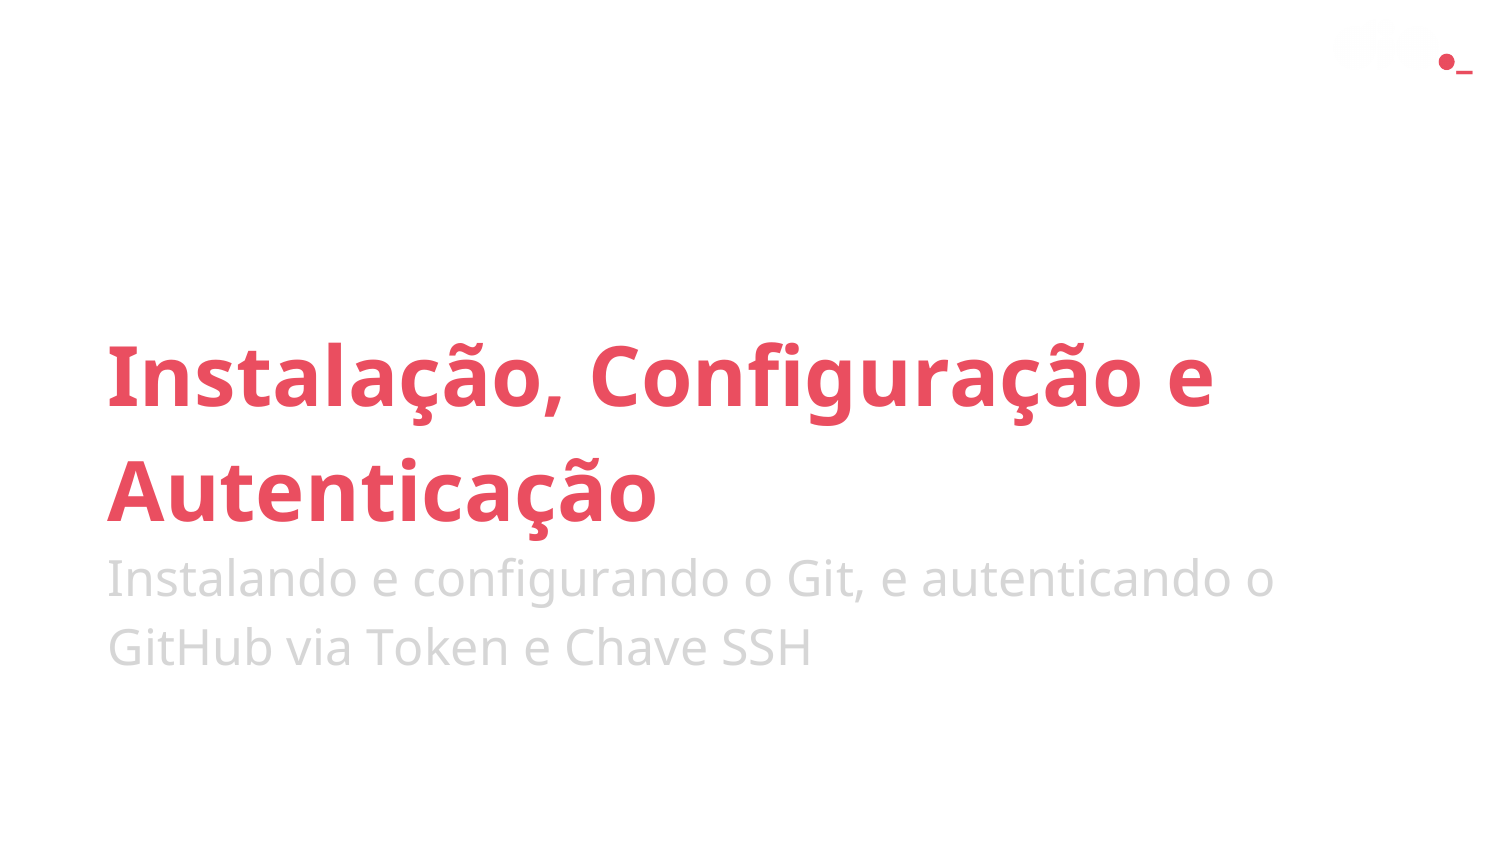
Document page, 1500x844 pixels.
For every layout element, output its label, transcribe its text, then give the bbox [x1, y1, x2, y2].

picture [1333, 19, 1473, 75]
text_box Instalação, Configuração e Autenticação Instalando e configurando o Git, e autenticando o GitHub via Token e Chave SSH [92, 292, 1309, 558]
